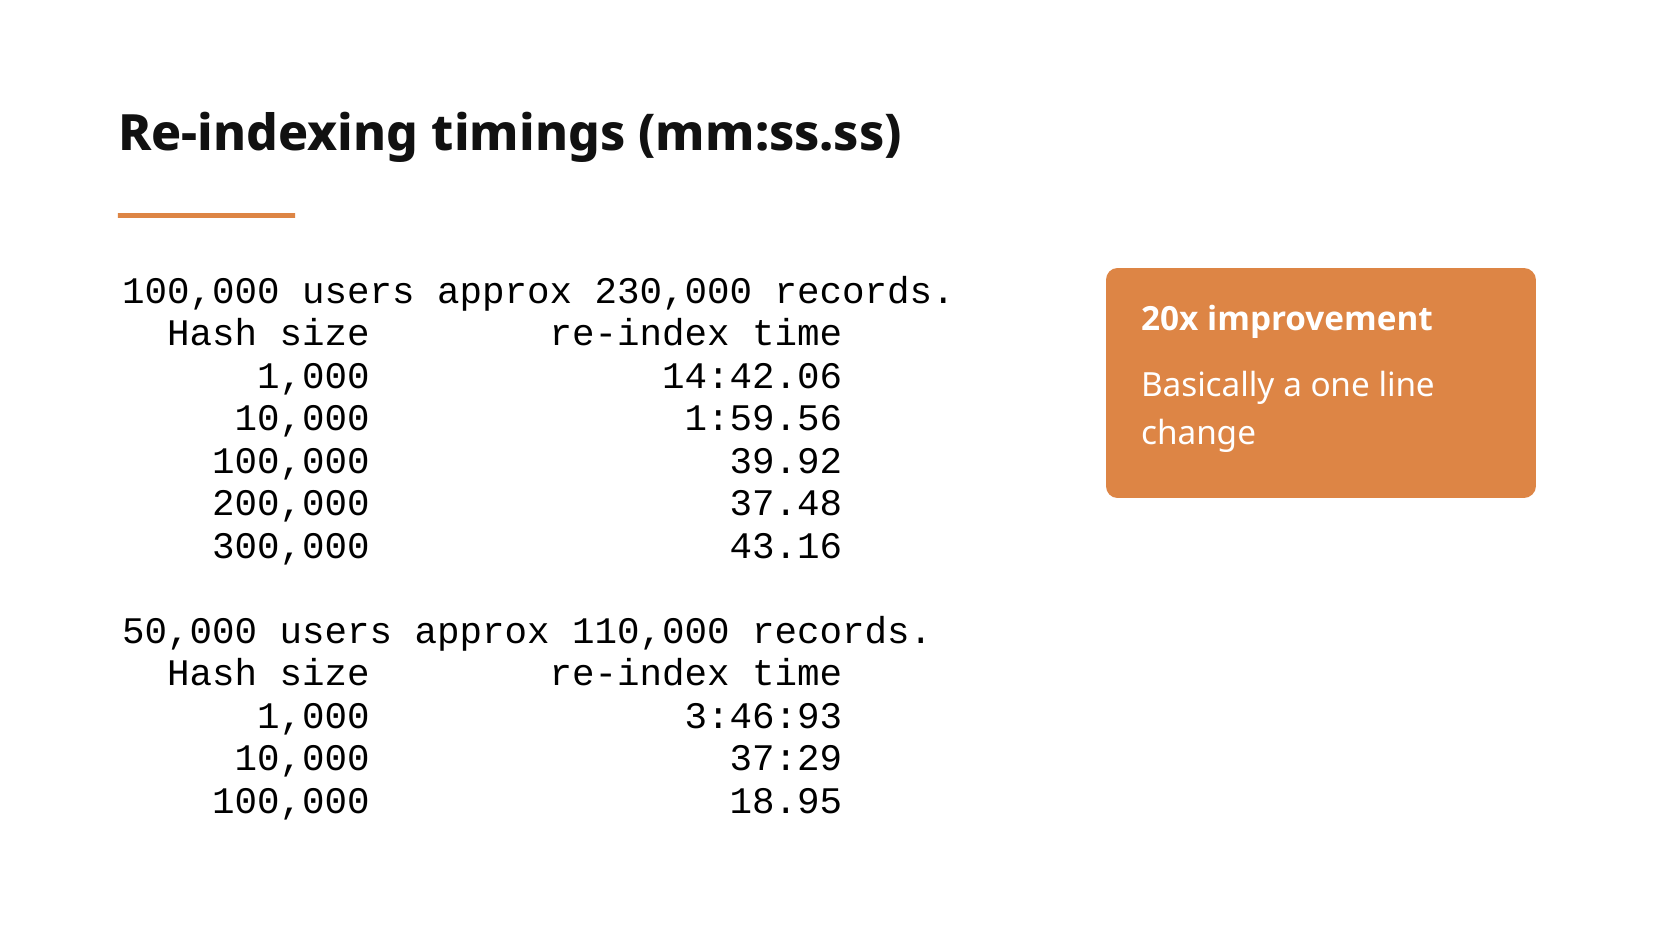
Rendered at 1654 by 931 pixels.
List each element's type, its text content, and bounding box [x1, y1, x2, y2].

text_box 20x improvement Basically a one line change [1117, 279, 1524, 487]
title Re-indexing timings (mm:ss.ss) [118, 105, 1536, 166]
text_box 100,000 users approx 230,000 records. Hash size re-index time 1,000 14:42.06 10,000 1:59.56 100,000 39.92 200,000 37.48 300,000 43.16 50,000 users approx 110,000 records. Hash size re-index time 1,000 3:46:93 10,000 37:29 100,000 18.95 [107, 276, 992, 863]
